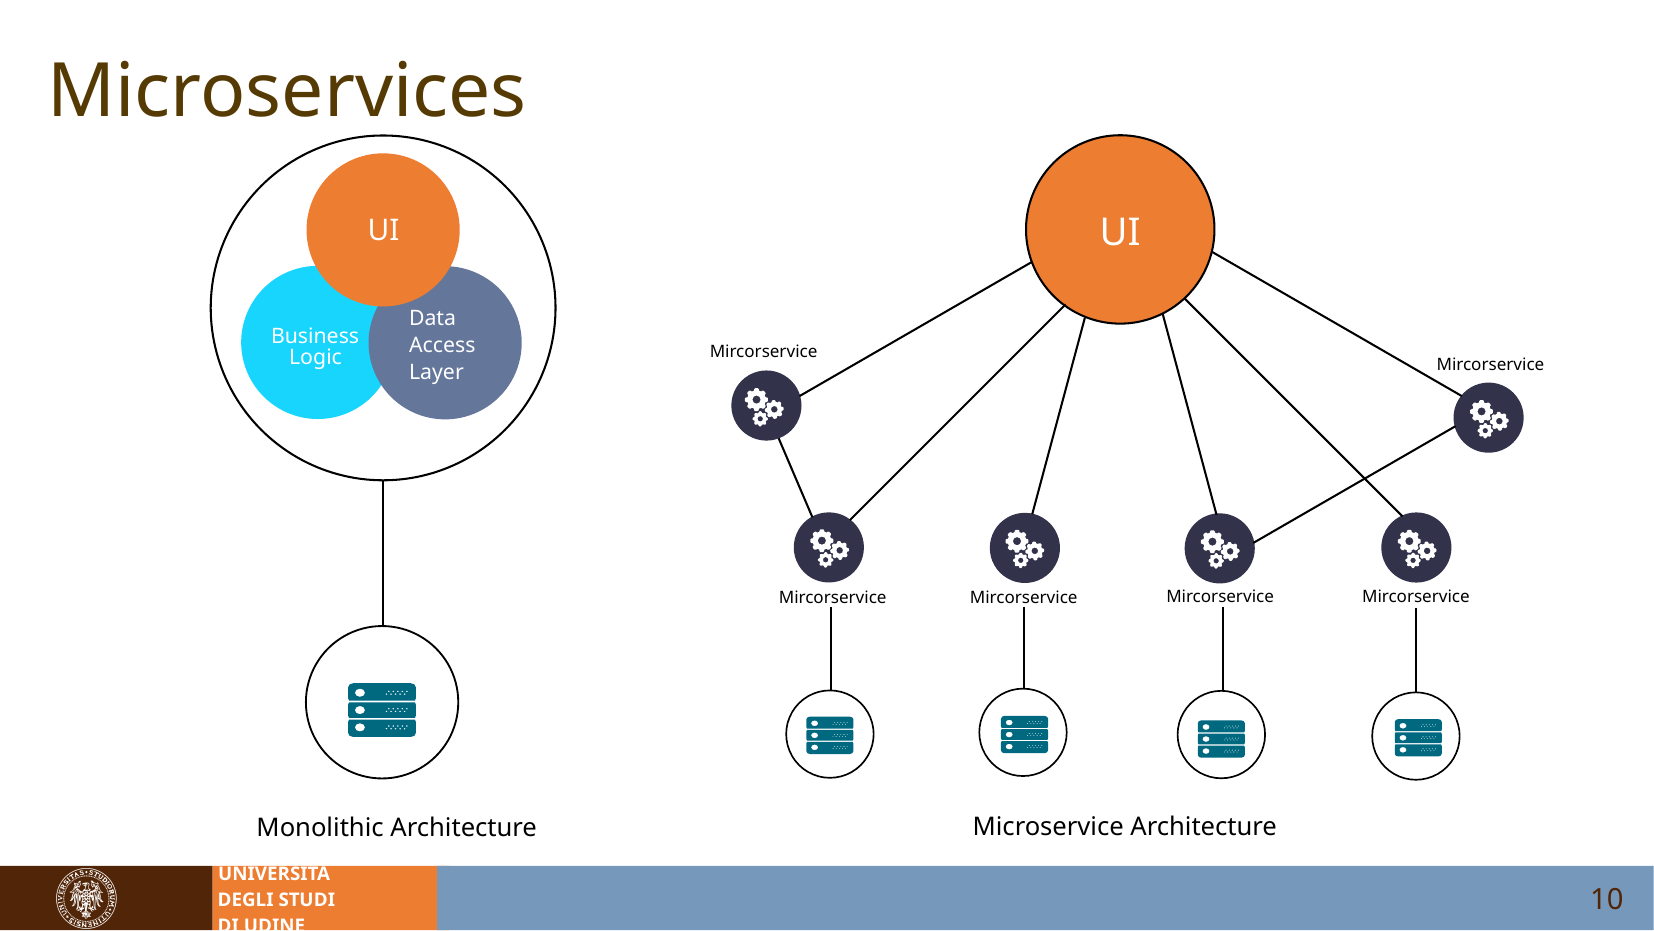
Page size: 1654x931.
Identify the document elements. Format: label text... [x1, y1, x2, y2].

text_box Microservices [33, 33, 1654, 139]
picture [53, 82, 1612, 931]
